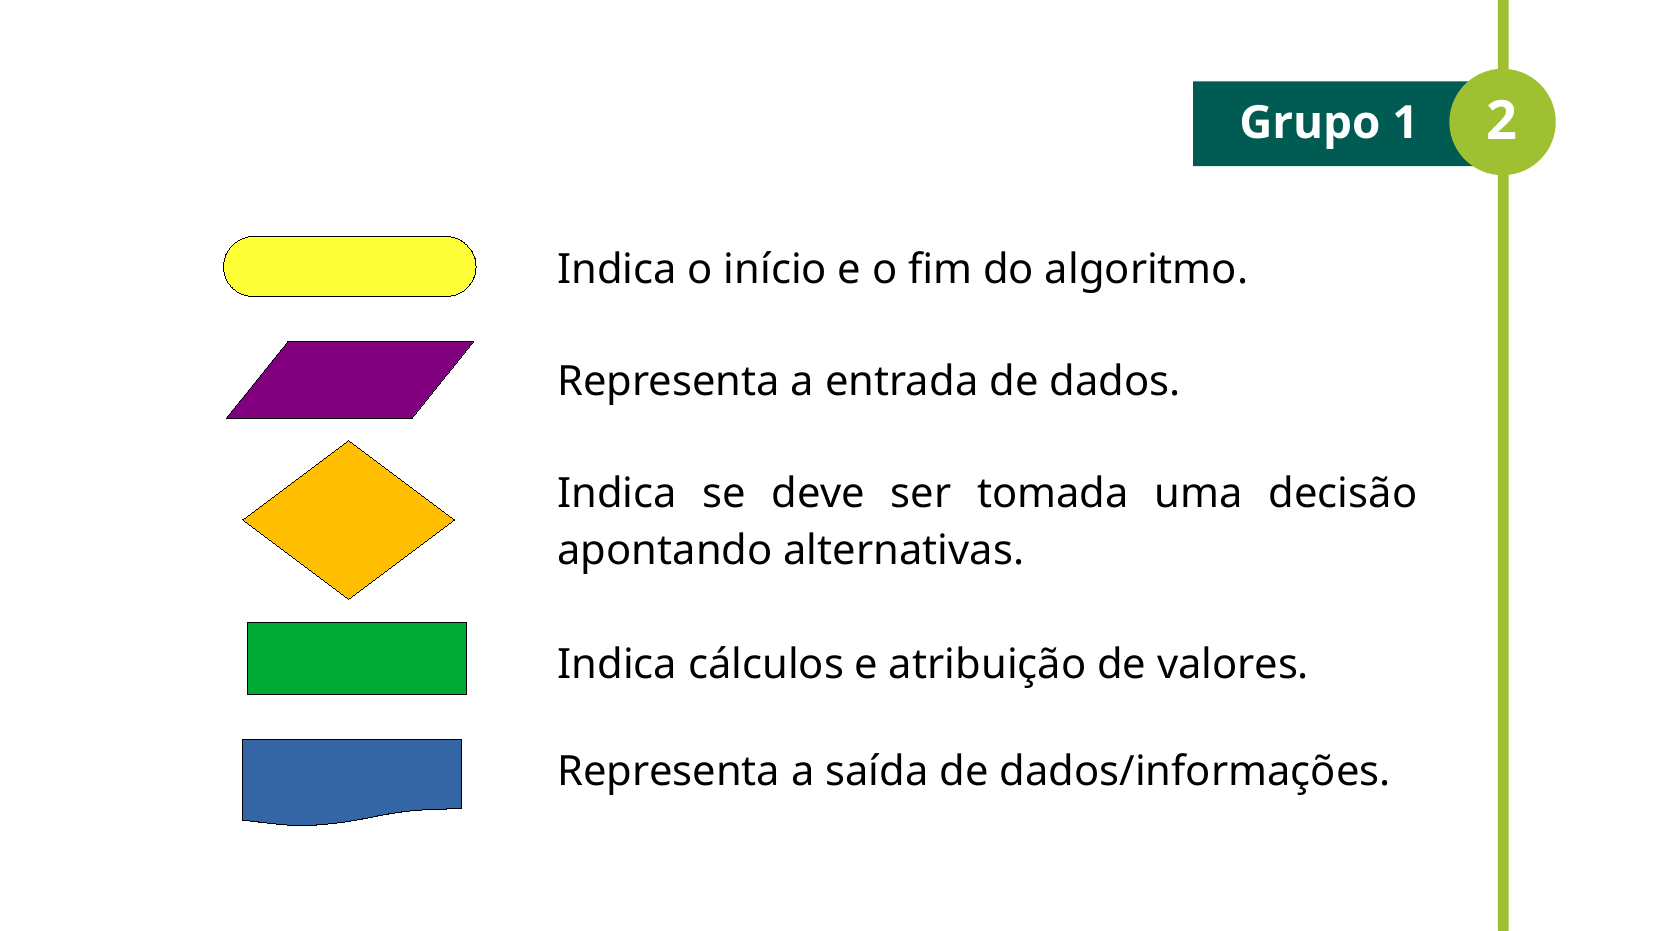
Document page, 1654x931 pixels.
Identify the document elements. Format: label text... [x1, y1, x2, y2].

text_box [1497, 302, 1509, 343]
text_box Representa a entrada de dados. [542, 343, 1553, 414]
text_box [242, 739, 462, 826]
text_box Indica cálculos e atribuição de valores. [542, 626, 1433, 698]
text_box [1532, 77, 1556, 167]
text_box [242, 440, 455, 600]
text_box 2 [1453, 74, 1532, 167]
text_box [226, 341, 474, 419]
text_box Indica se deve ser tomada uma decisão apontando alternativas. [542, 455, 1433, 582]
text_box Grupo 1 [1211, 81, 1434, 161]
text_box Representa a saída de dados/informações. [542, 733, 1433, 804]
text_box [1193, 81, 1453, 167]
text_box [1474, 167, 1531, 230]
text_box [1479, 0, 1526, 74]
text_box [1497, 414, 1509, 931]
text_box [247, 622, 467, 695]
text_box [223, 236, 477, 297]
text_box Indica o início e o fim do algoritmo. [542, 230, 1553, 302]
